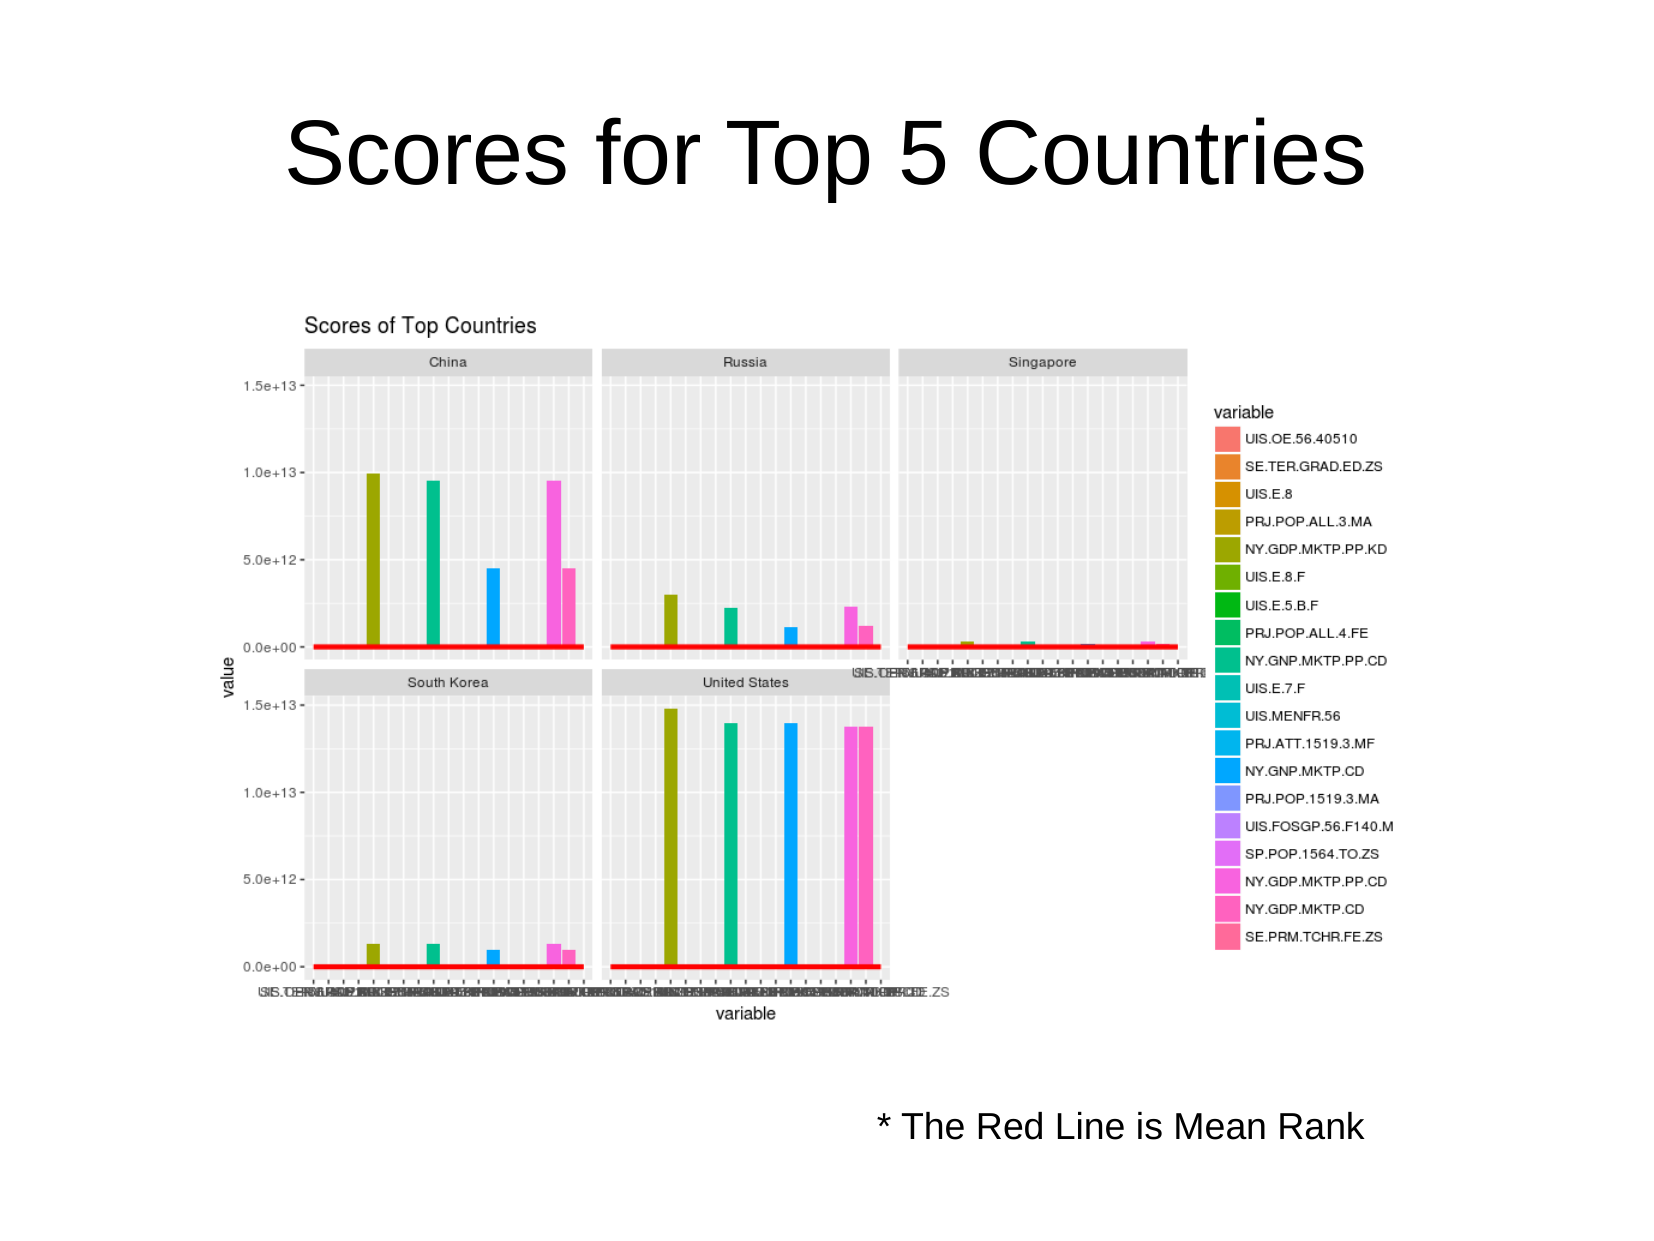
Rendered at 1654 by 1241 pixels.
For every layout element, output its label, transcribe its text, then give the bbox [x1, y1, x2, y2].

title Scores for Top 5 Countries [82, 49, 1571, 257]
text_box * The Red Line is Mean Rank [862, 1098, 1380, 1156]
picture [212, 308, 1412, 1028]
